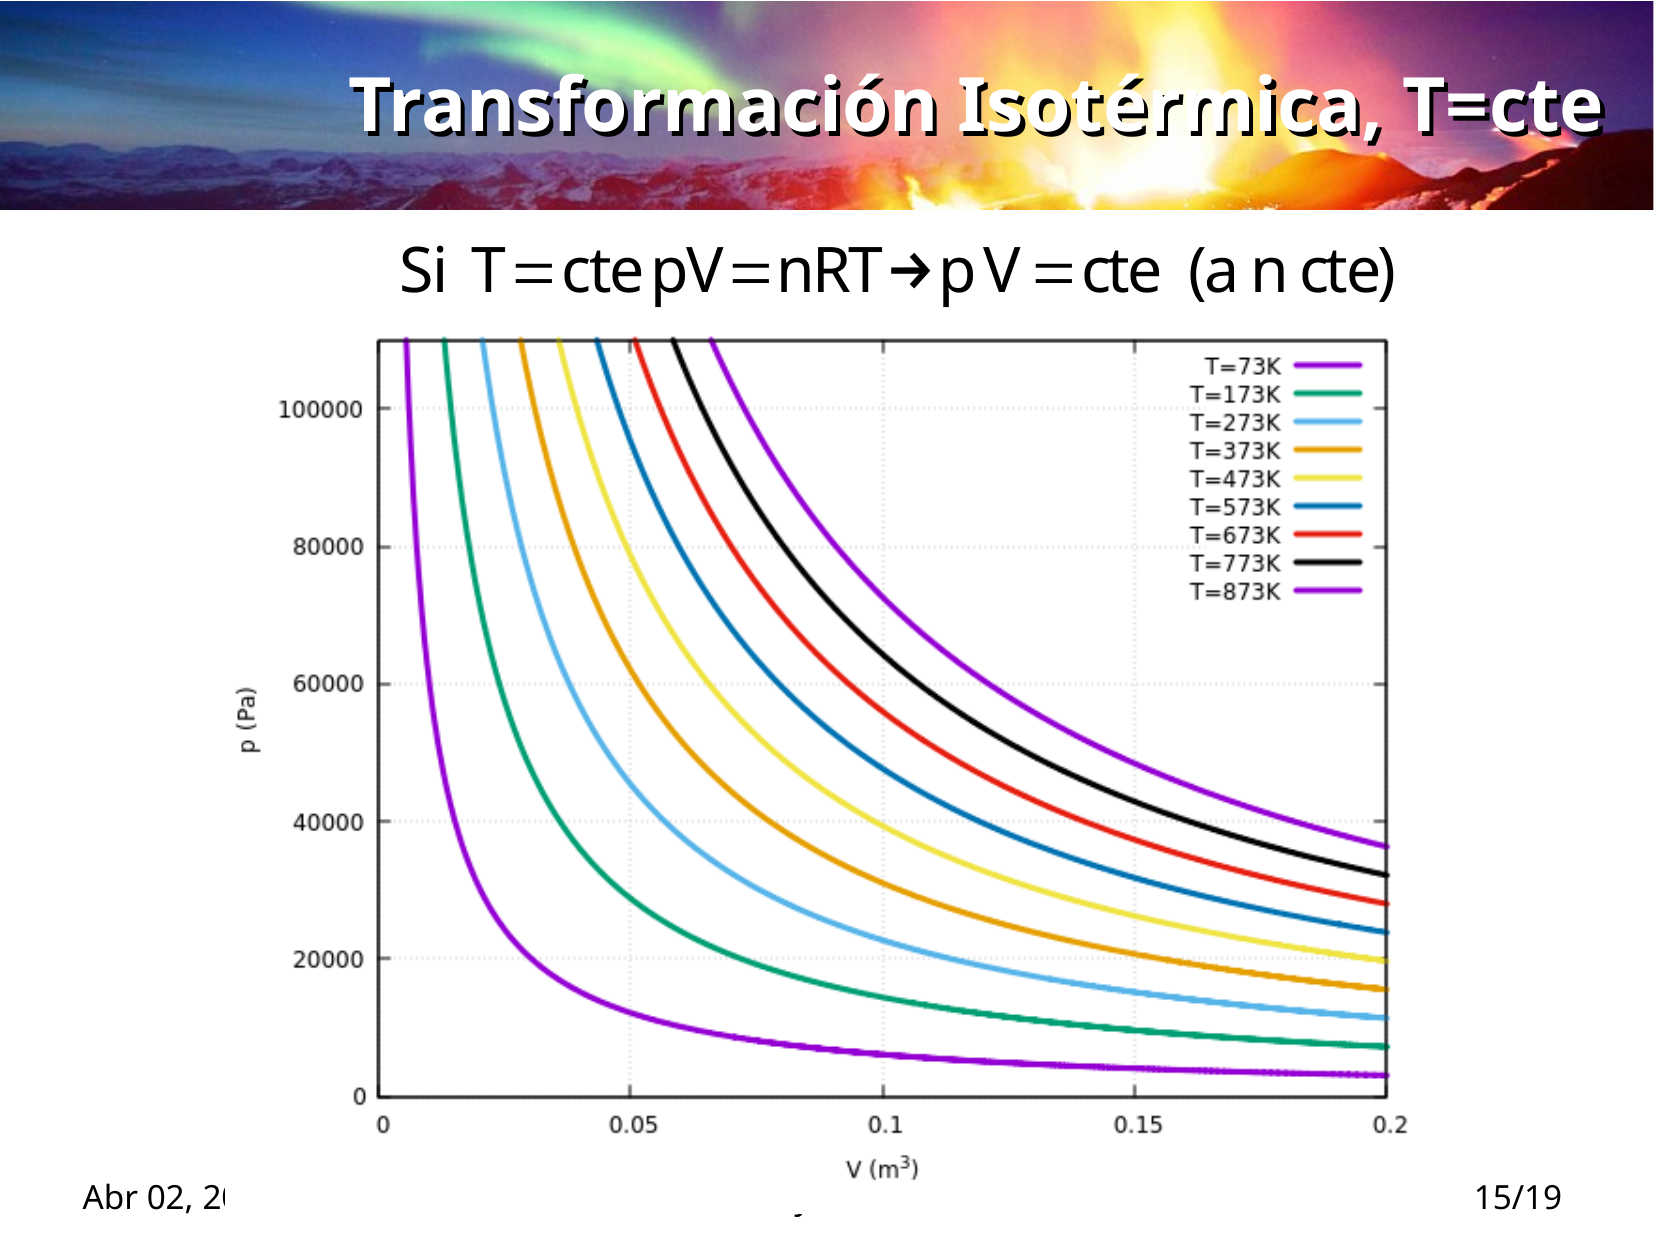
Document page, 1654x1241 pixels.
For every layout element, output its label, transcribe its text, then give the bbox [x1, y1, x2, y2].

picture [0, 1, 1654, 210]
chart [393, 232, 1401, 309]
picture [225, 313, 1426, 1215]
title Transformación Isotérmica, T=cte [45, 15, 1606, 191]
